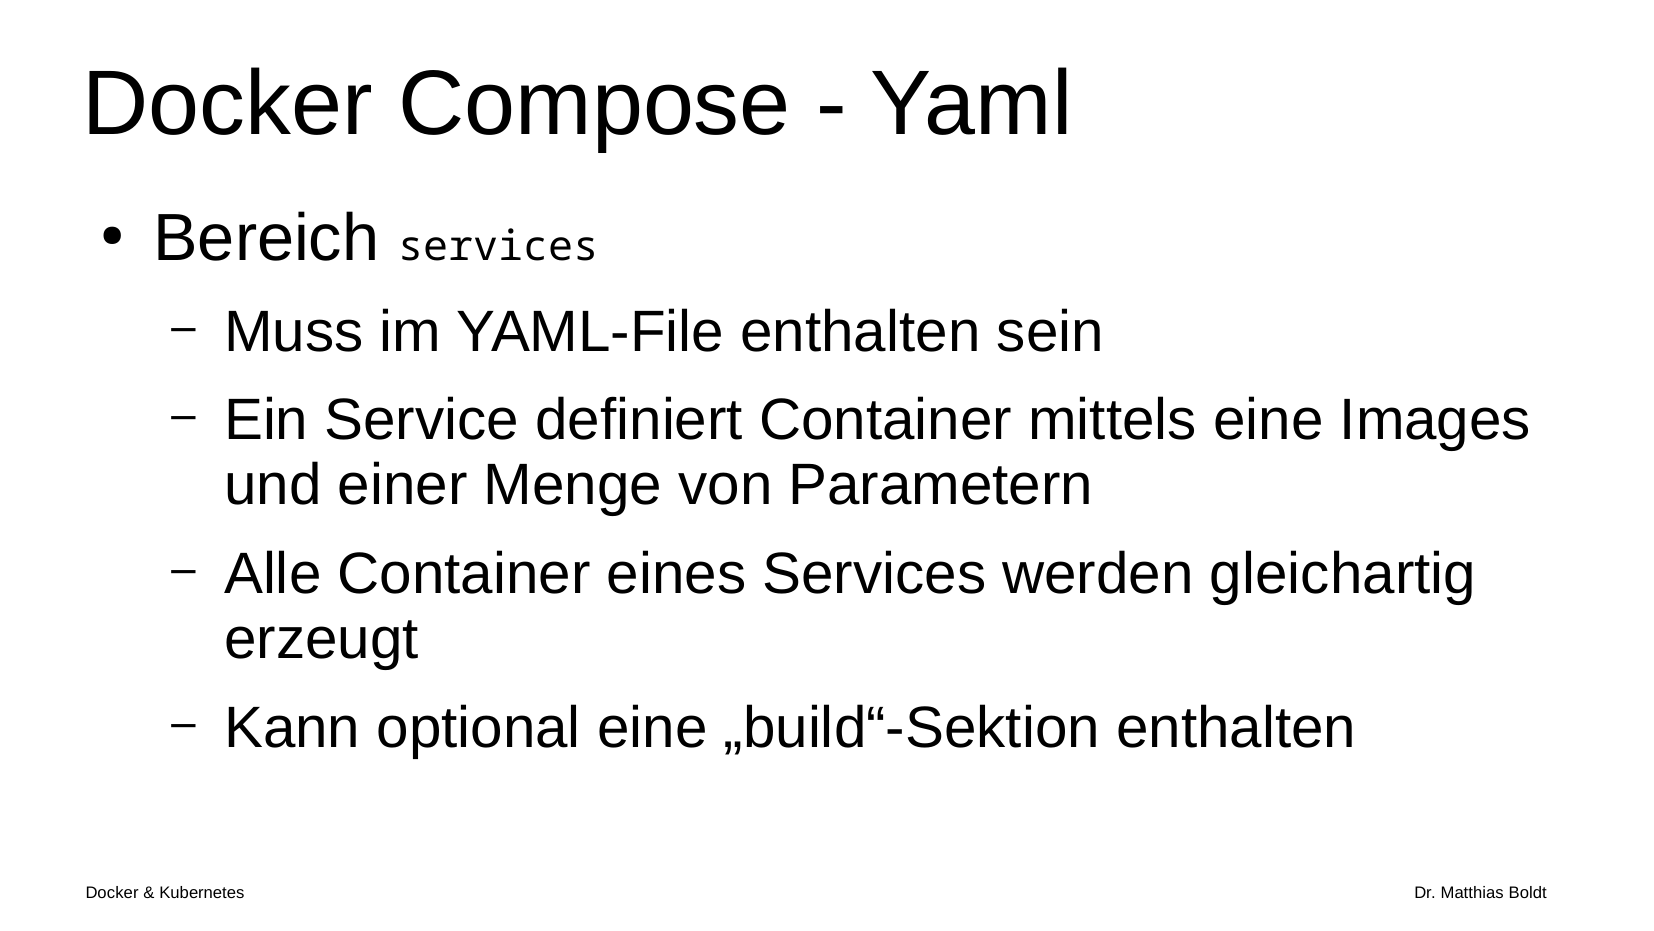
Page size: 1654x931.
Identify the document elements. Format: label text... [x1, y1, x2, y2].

list Bereich services Muss im YAML-File enthalten sein Ein Service definiert Container mittels eine Images und einer Menge von Parametern Alle Container eines Services werden gleichartig erzeugt Kann optional eine „build“-Sektion enthalten [82, 199, 1595, 845]
text_box Docker & Kubernetes Dr. Matthias Boldt [70, 875, 1563, 910]
title Docker Compose - Yaml [82, 25, 1571, 181]
